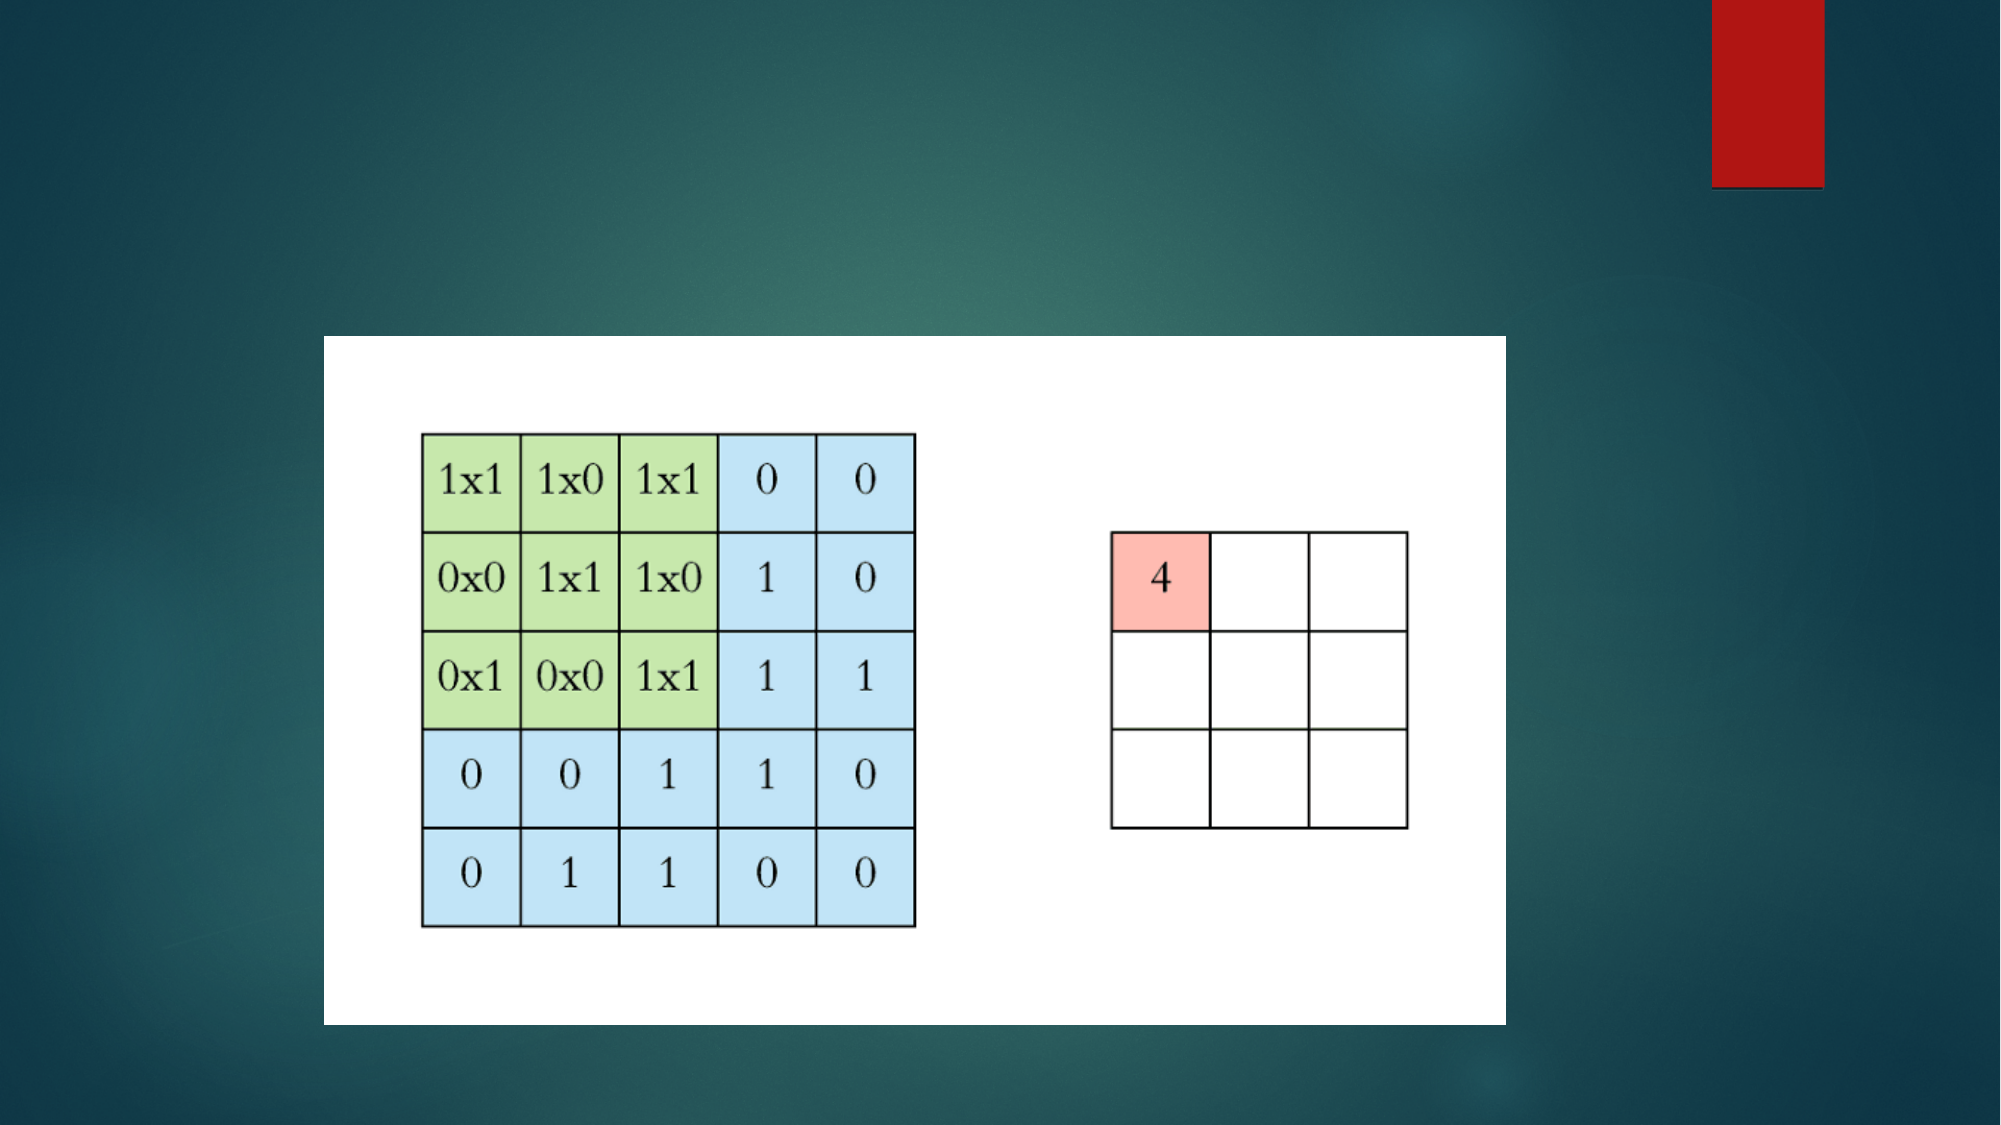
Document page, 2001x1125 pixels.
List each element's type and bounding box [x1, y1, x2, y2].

title [106, 74, 1649, 304]
picture [0, 0, 2001, 1125]
